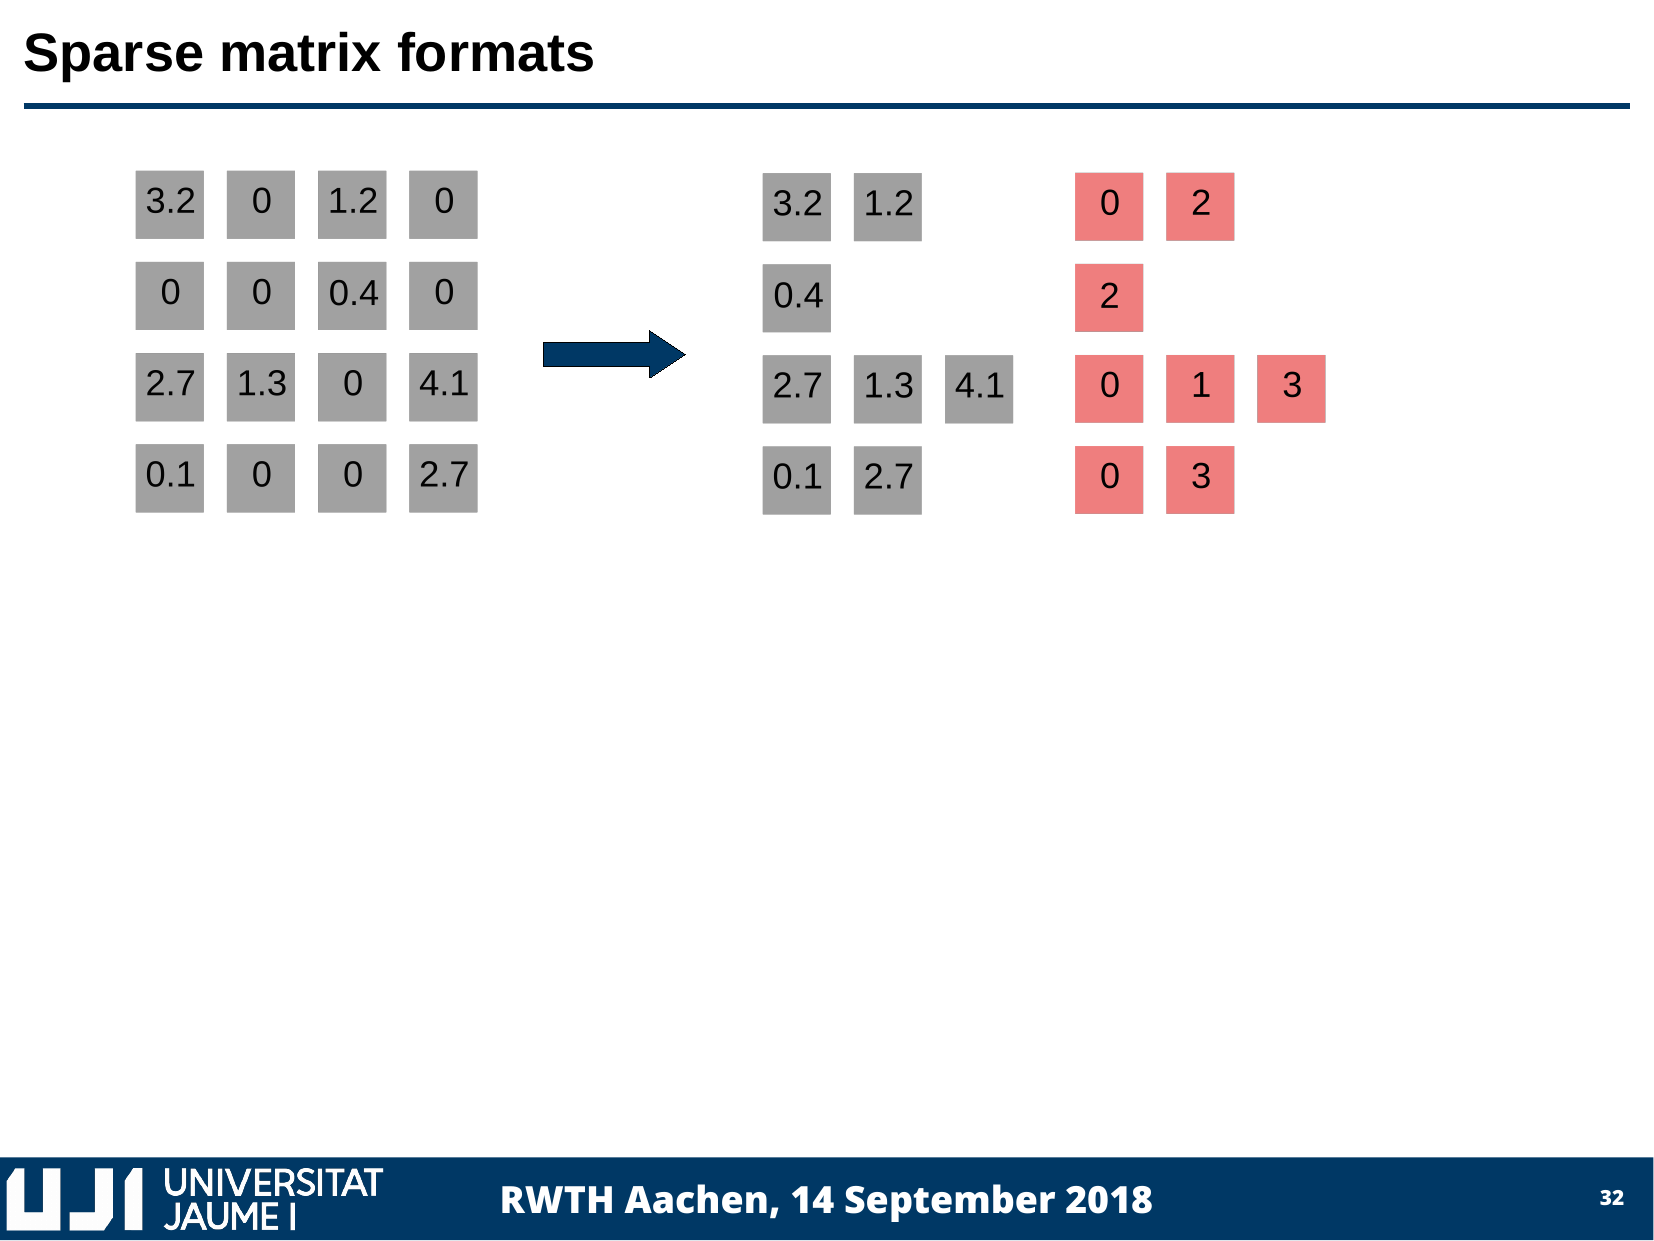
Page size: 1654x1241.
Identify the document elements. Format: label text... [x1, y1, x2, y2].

picture [0, 1158, 390, 1241]
title Sparse matrix formats [23, 0, 1630, 107]
text_box [543, 330, 686, 378]
picture [755, 165, 1333, 522]
picture [128, 163, 485, 520]
